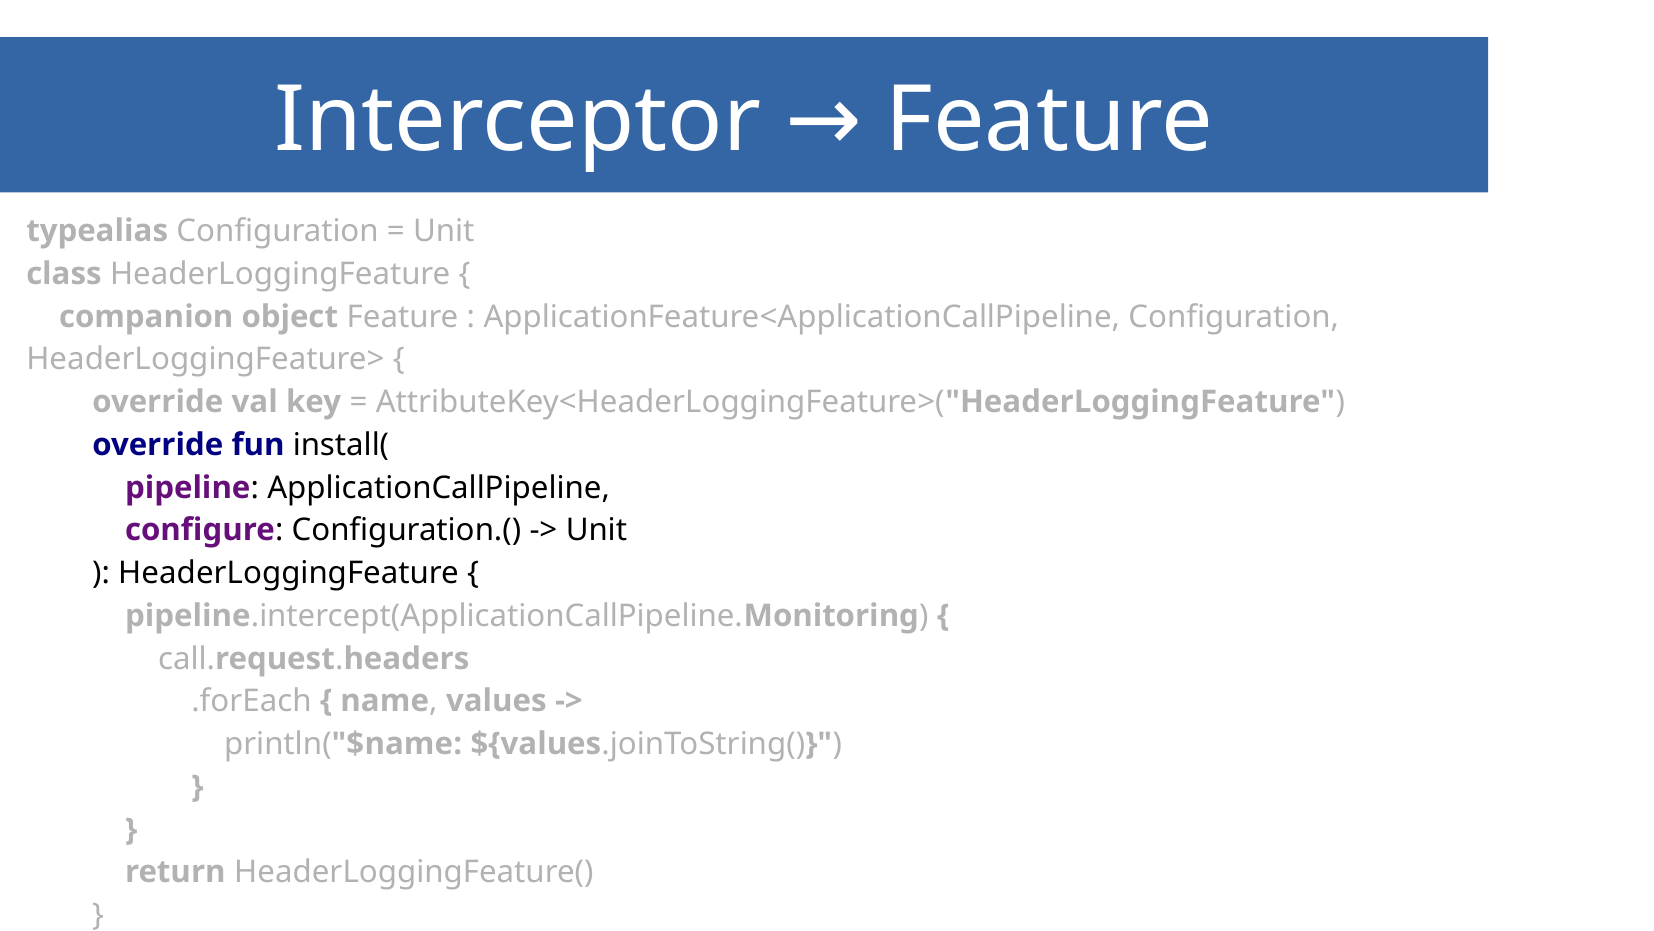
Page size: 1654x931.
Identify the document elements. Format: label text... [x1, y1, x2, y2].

text_box typealias Configuration = Unit class HeaderLoggingFeature { companion object Feature : ApplicationFeature<ApplicationCallPipeline, Configuration, HeaderLoggingFeature> { override val key = AttributeKey<HeaderLoggingFeature>("HeaderLoggingFeature") override fun install( pipeline: ApplicationCallPipeline, configure: Configuration.() -> Unit ): HeaderLoggingFeature { pipeline.intercept(ApplicationCallPipeline.Monitoring) { call.request.headers .forEach { name, values -> println("$name: ${values.joinToString()}") } } return HeaderLoggingFeature() } } } [11, 200, 1636, 929]
title Interceptor → Feature [0, 37, 1489, 193]
